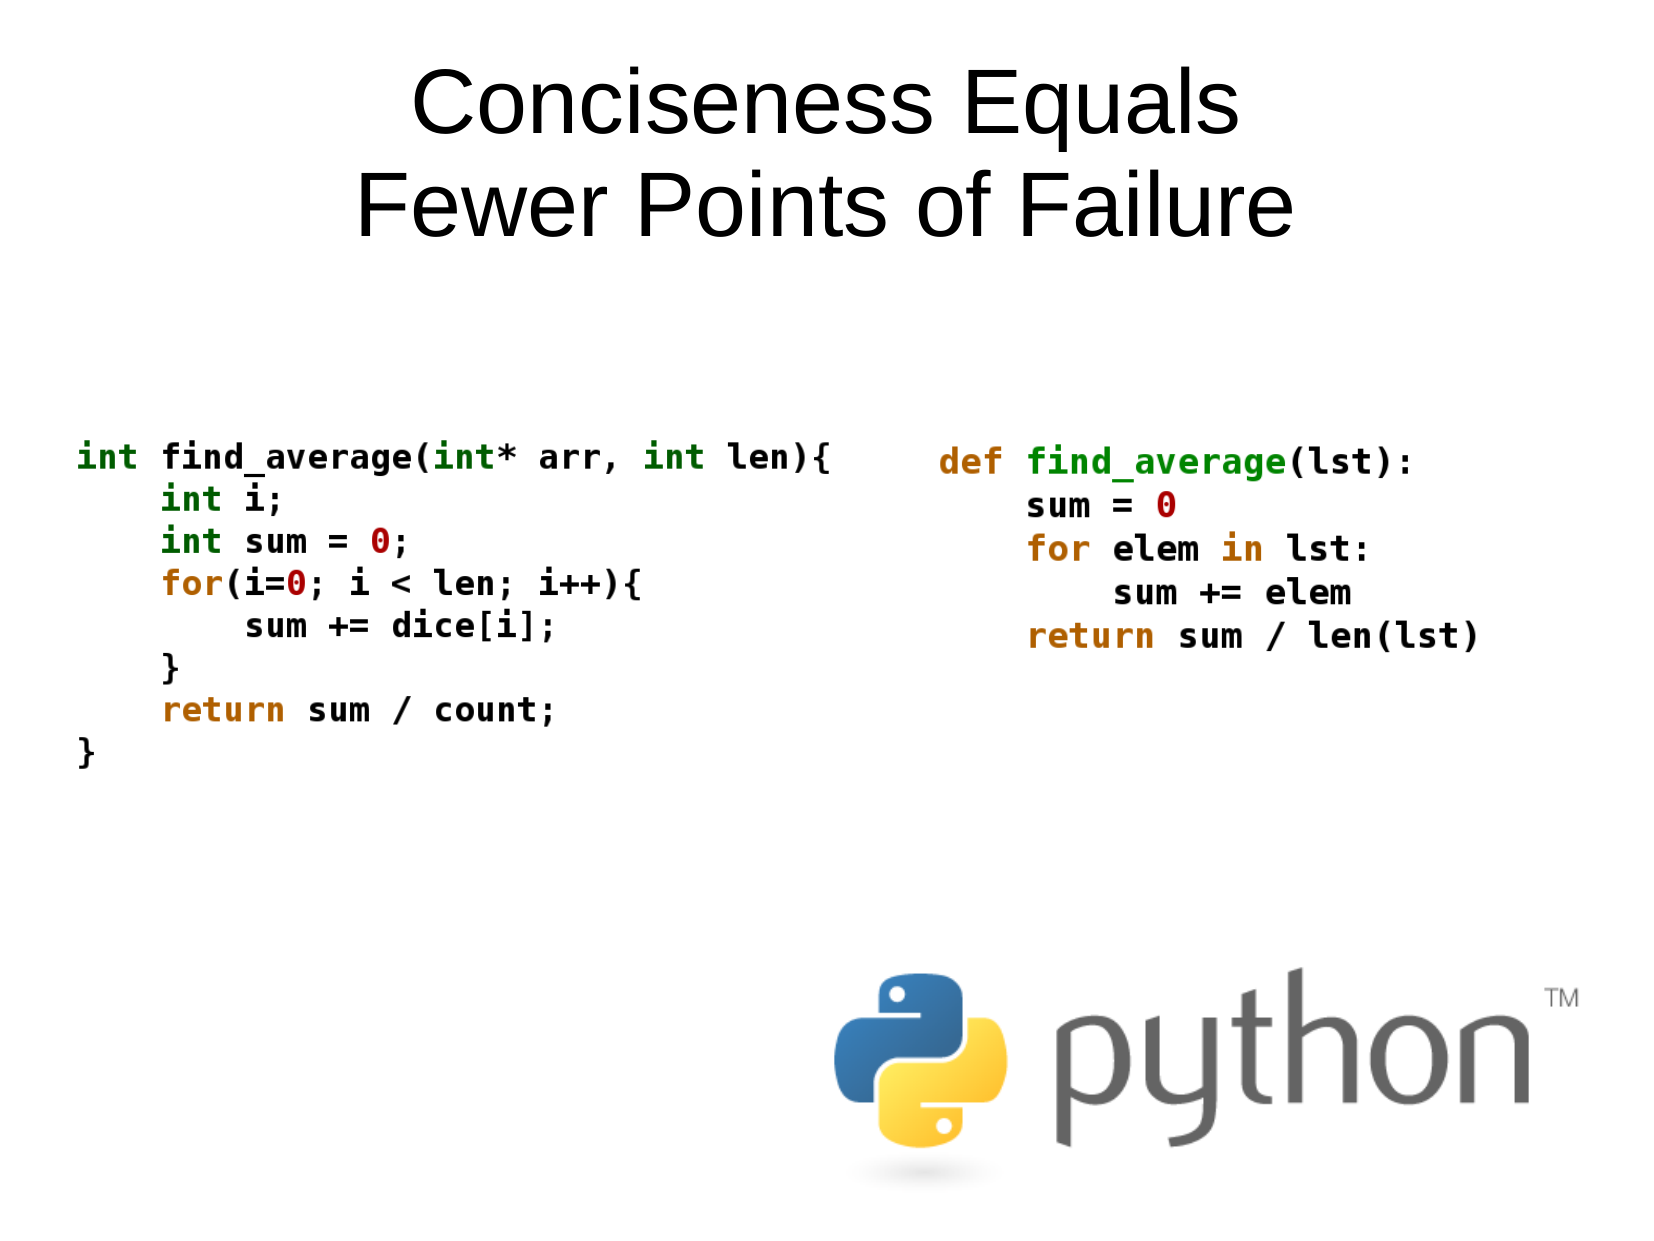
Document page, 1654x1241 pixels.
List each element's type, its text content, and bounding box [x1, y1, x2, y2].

picture [711, 922, 1651, 1241]
title Conciseness Equals Fewer Points of Failure [82, 50, 1571, 256]
picture [75, 435, 834, 773]
picture [937, 440, 1483, 662]
